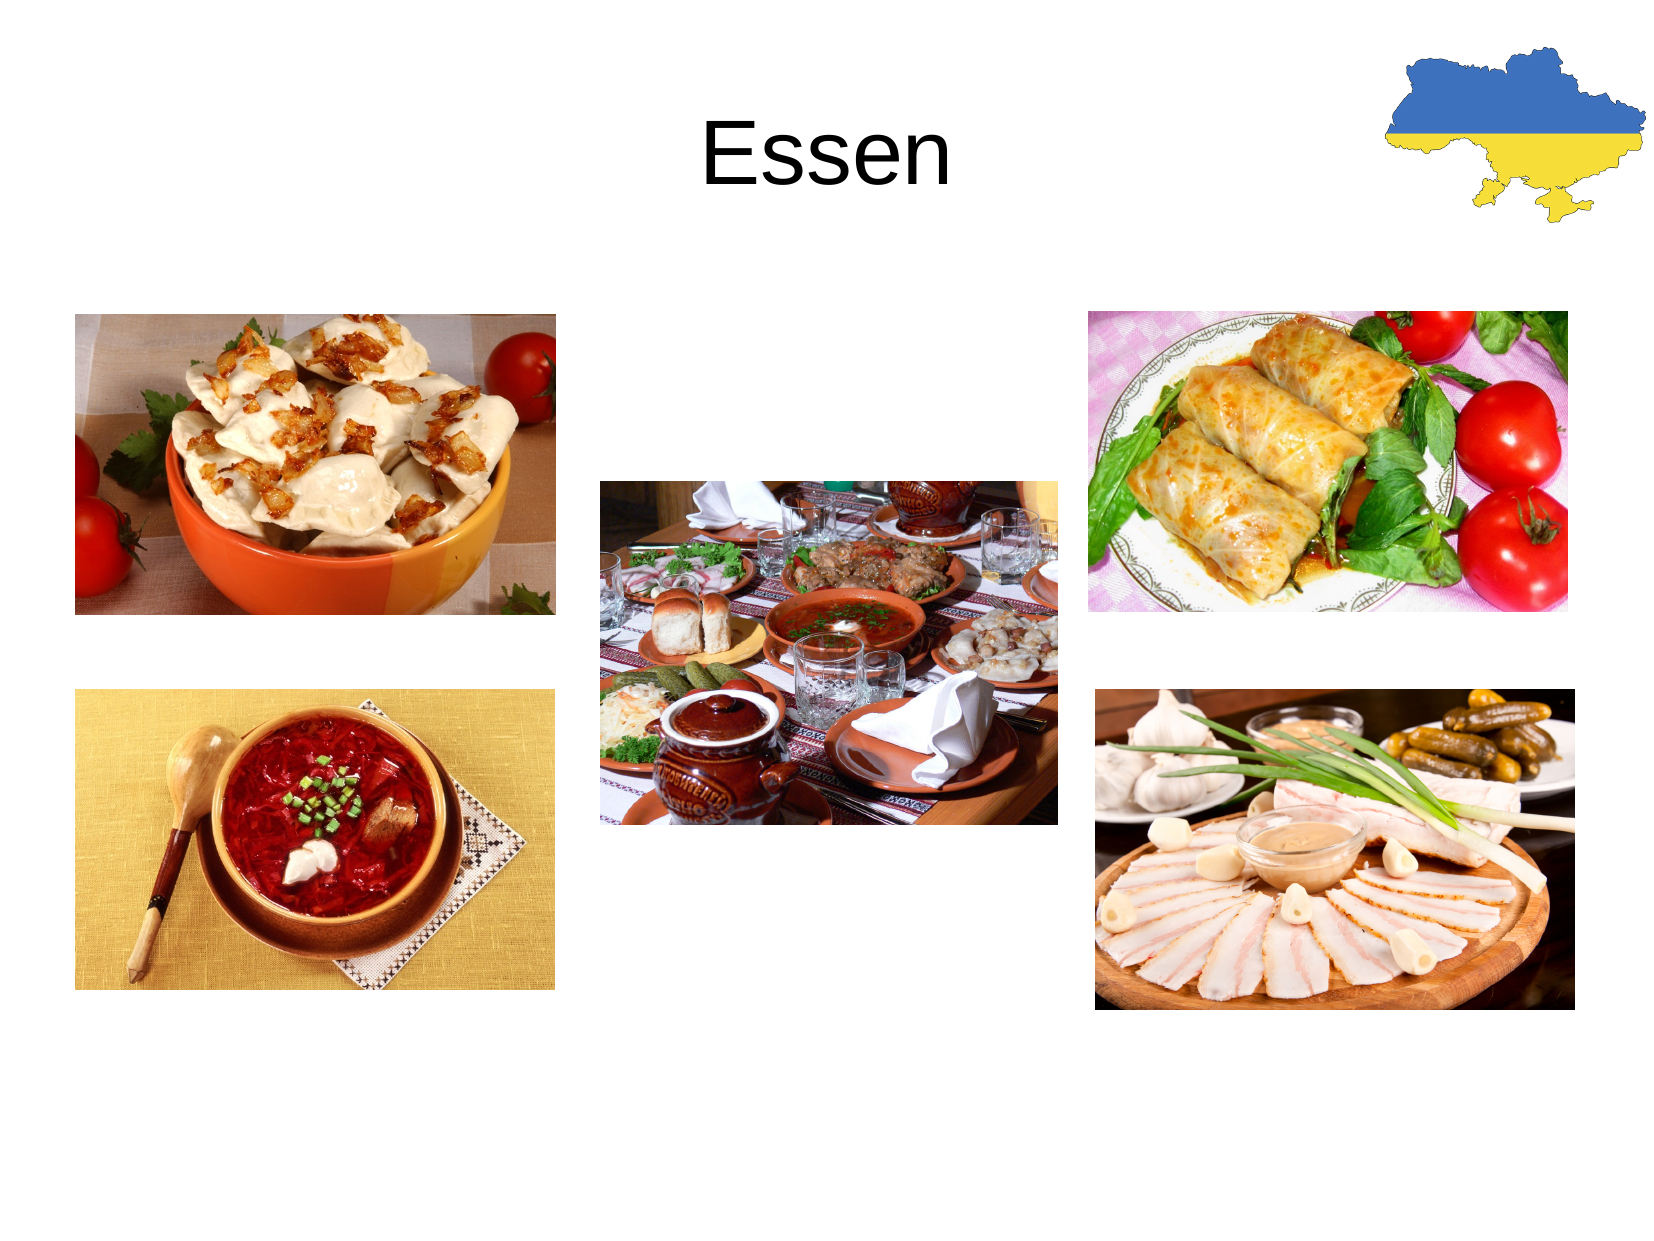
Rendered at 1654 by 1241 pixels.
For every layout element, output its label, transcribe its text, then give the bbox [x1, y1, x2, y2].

title Essen [82, 49, 1379, 257]
picture [600, 481, 1058, 826]
list [82, 665, 562, 1009]
picture [1379, 0, 1653, 270]
picture [1088, 311, 1568, 612]
picture [1095, 689, 1575, 1010]
picture [75, 689, 82, 990]
picture [75, 314, 556, 616]
